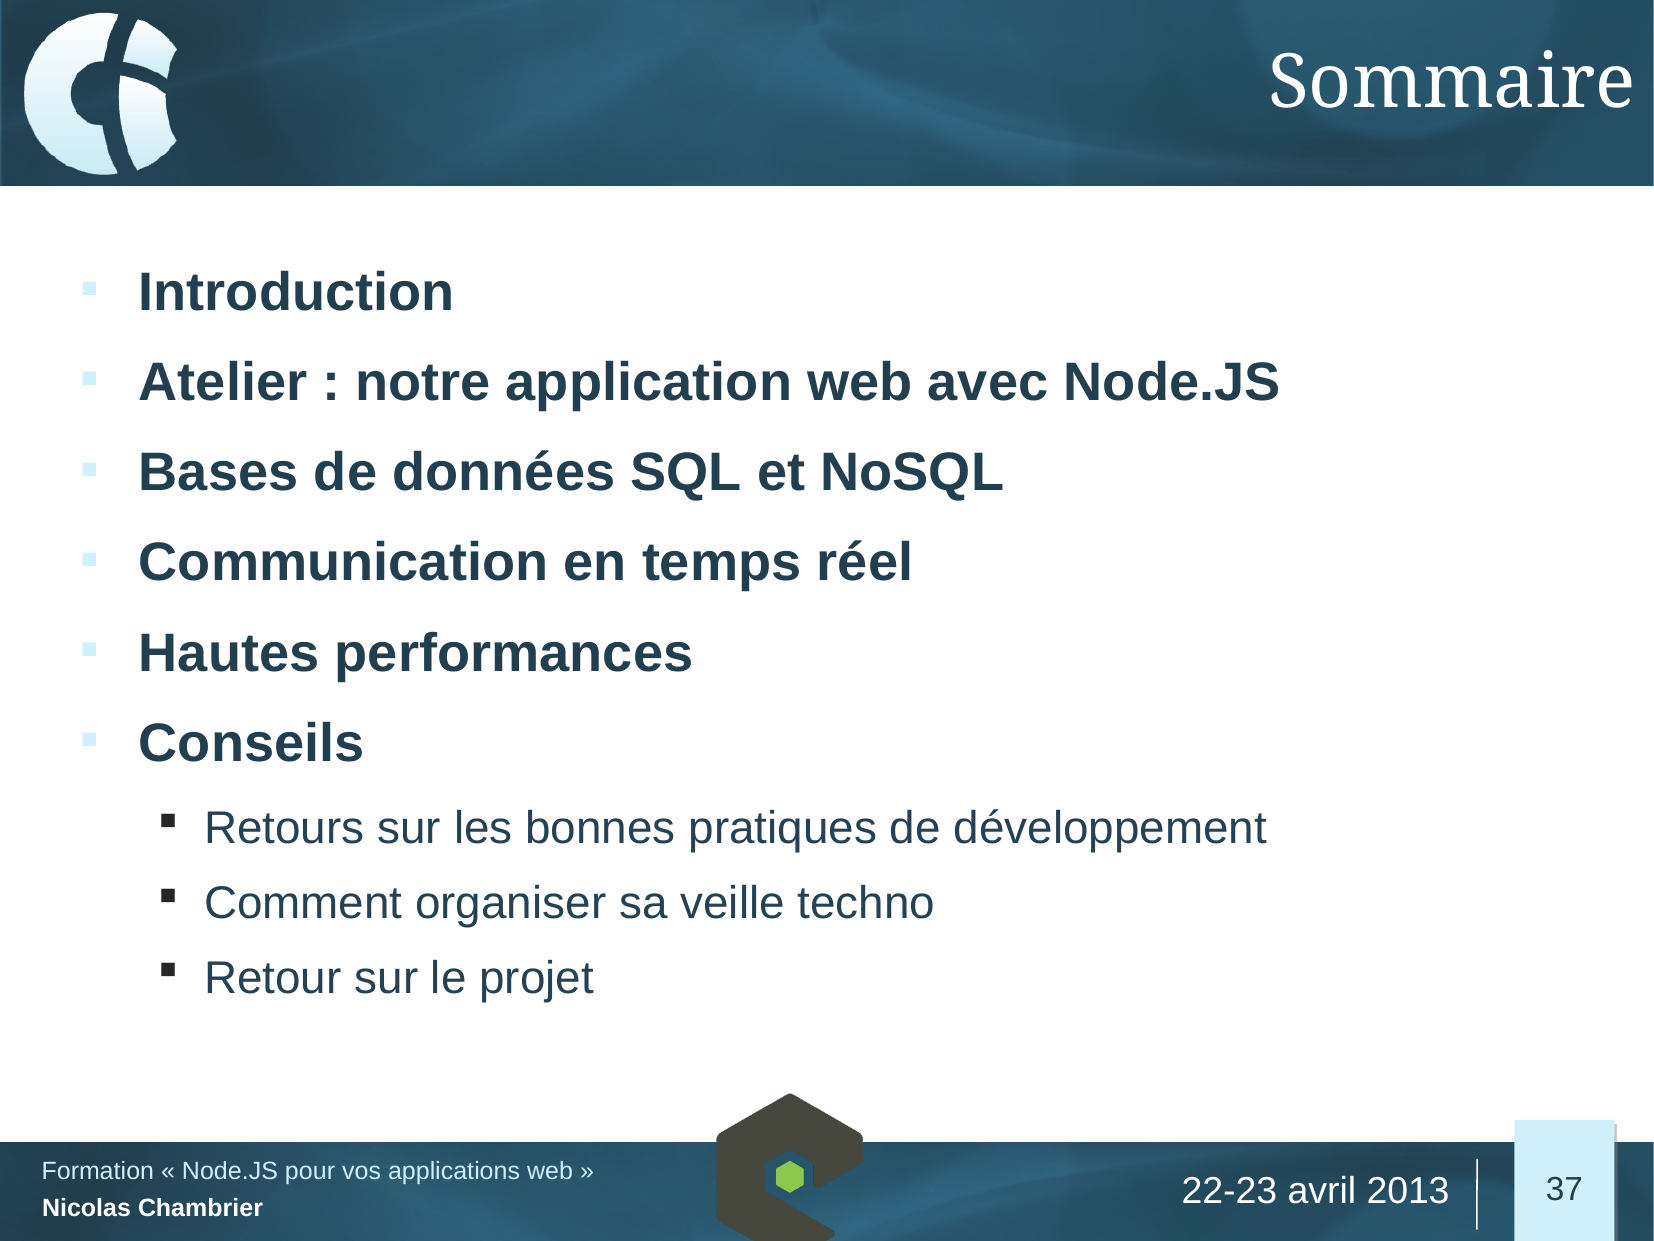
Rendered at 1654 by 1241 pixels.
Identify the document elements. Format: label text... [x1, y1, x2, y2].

title Sommaire [226, 32, 1654, 133]
list Introduction Atelier : notre application web avec Node.JS Bases de données SQL et NoSQL Communication en temps réel Hautes performances Conseils Retours sur les bonnes pratiques de développement Comment organiser sa veille techno Retour sur le projet [82, 257, 1570, 1108]
picture [0, 0, 221, 187]
picture [716, 1108, 863, 1241]
